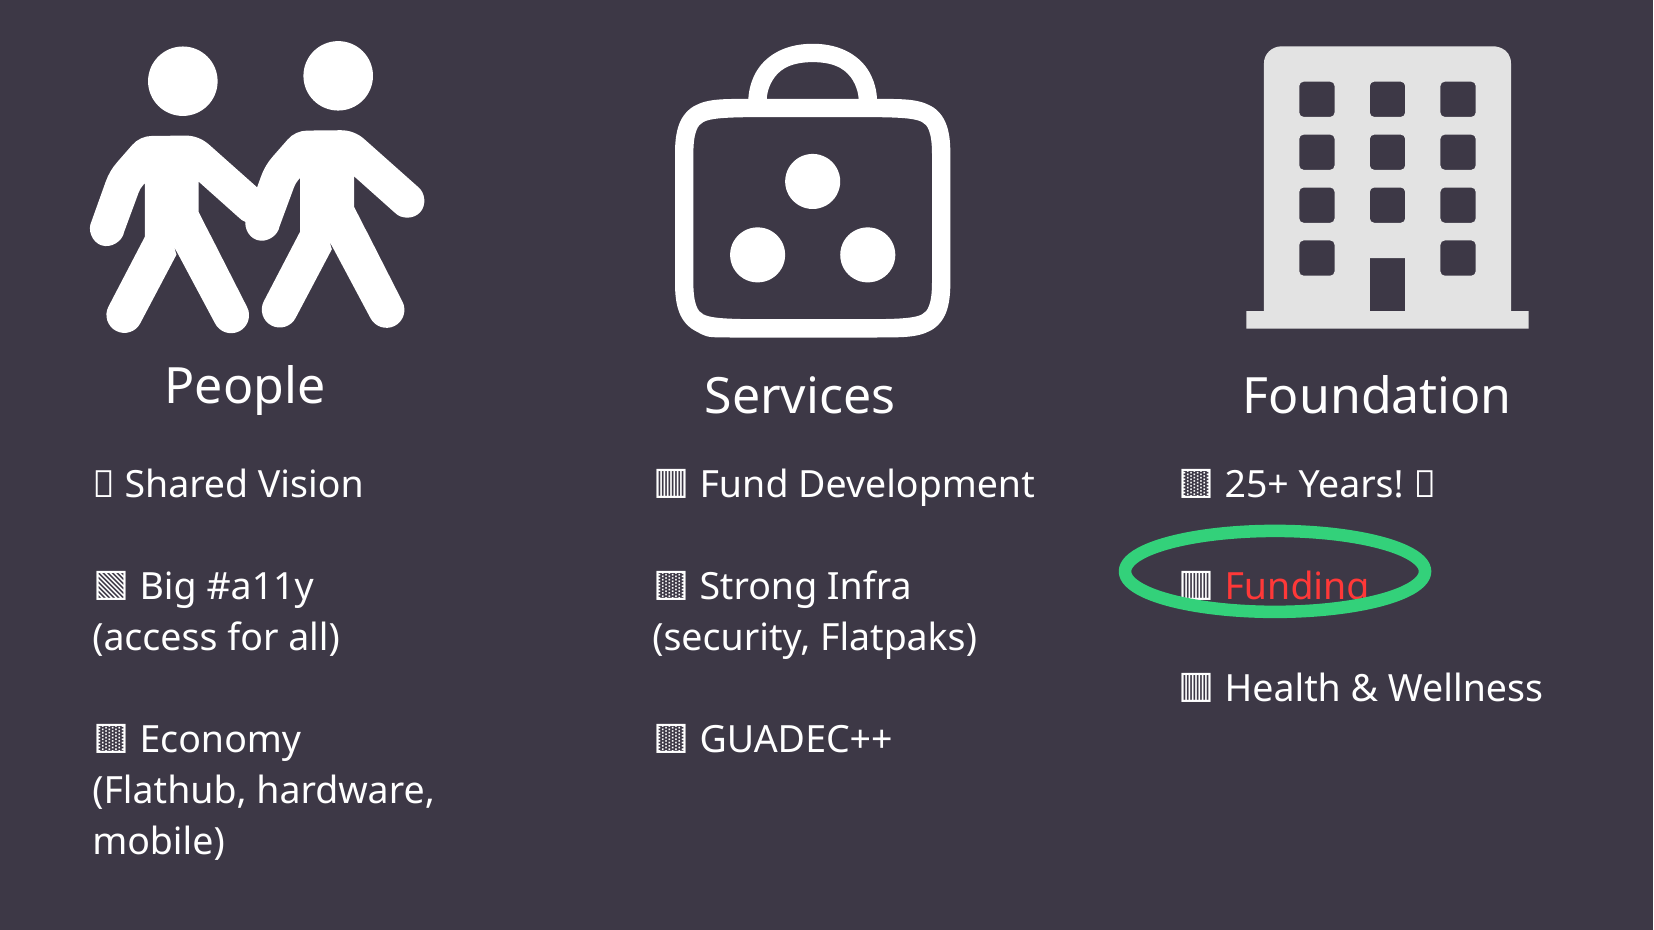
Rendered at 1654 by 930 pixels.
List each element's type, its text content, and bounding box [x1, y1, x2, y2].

text_box Services [689, 352, 938, 428]
picture [675, 43, 969, 338]
picture [1237, 37, 1538, 338]
text_box People [150, 342, 349, 419]
text_box ✅ Shared Vision 🟩 Big #a11y (access for all) 🟨 Economy (Flathub, hardware, mobile) [77, 449, 526, 863]
text_box 🟨 25+ Years! 🎉 🟥 Funding 🟥 Health & Wellness [1162, 538, 1418, 605]
picture [26, 32, 488, 343]
text_box Foundation [1228, 352, 1538, 428]
text_box 🟨 25+ Years! 🎉 🟥 Funding 🟥 Health & Wellness [1162, 449, 1616, 713]
text_box 🟥 Fund Development 🟨 Strong Infra (security, Flatpaks) 🟨 GUADEC++ [637, 449, 1088, 788]
